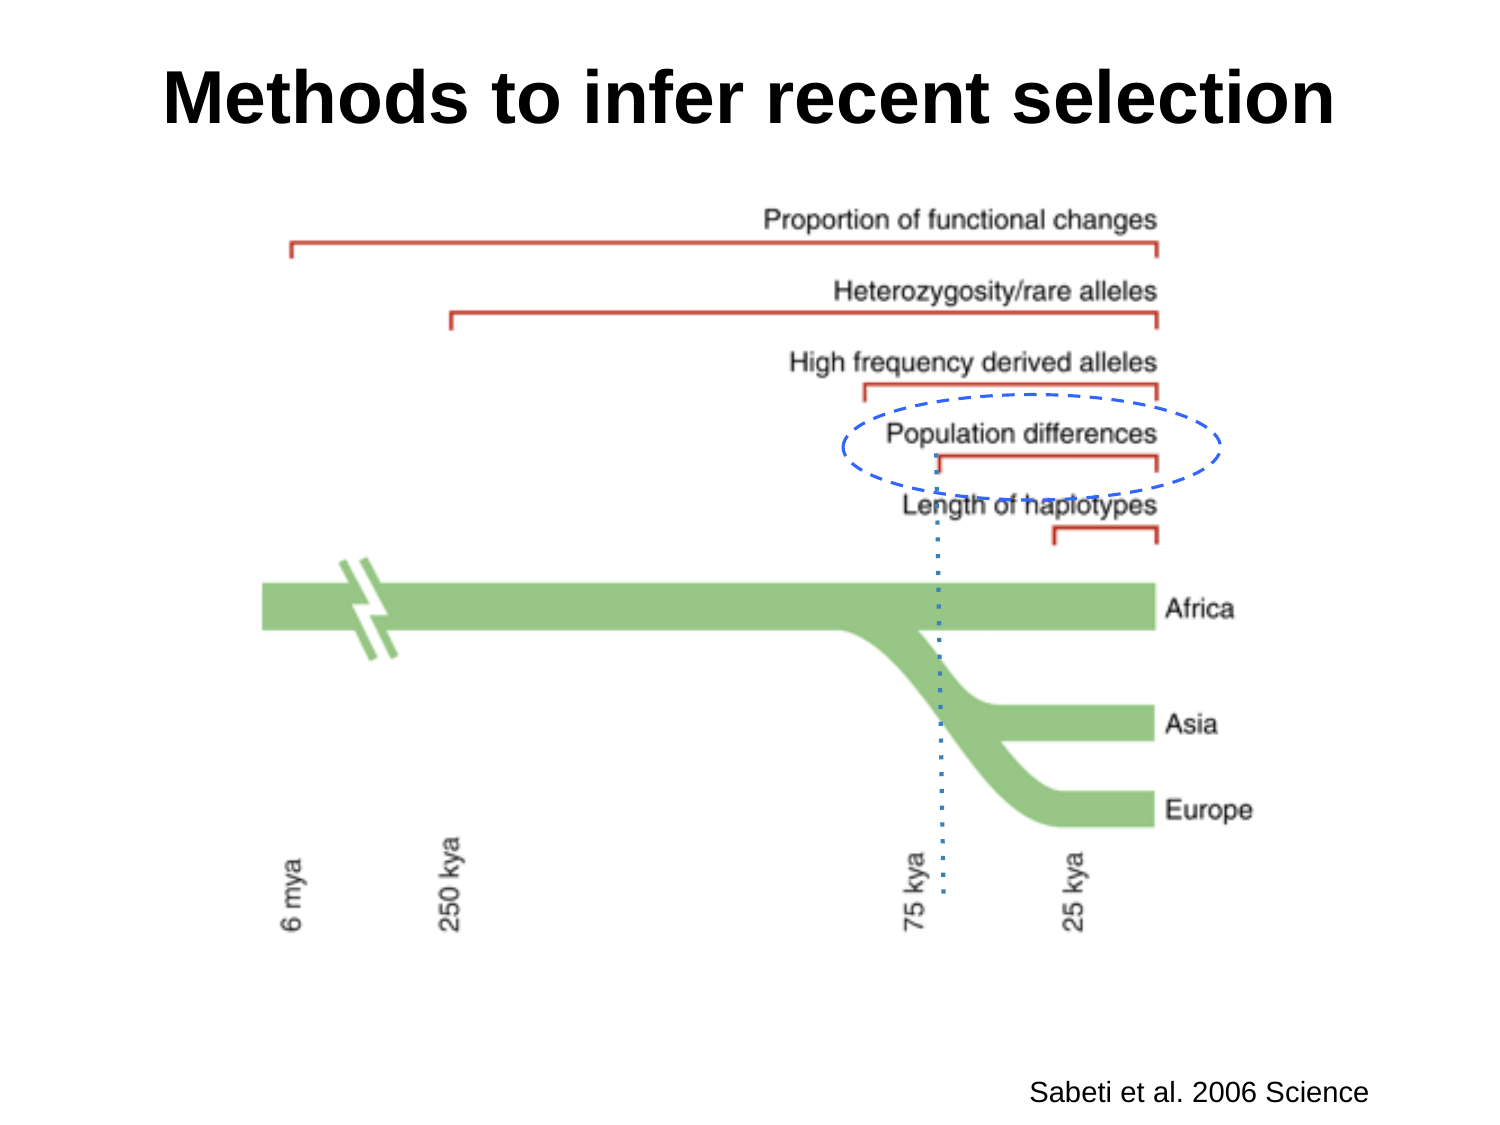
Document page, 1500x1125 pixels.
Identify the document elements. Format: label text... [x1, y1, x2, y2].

text_box Methods to infer recent selection [74, 0, 1425, 188]
picture [247, 188, 1268, 940]
text_box Sabeti et al. 2006 Science [1014, 1065, 1500, 1116]
